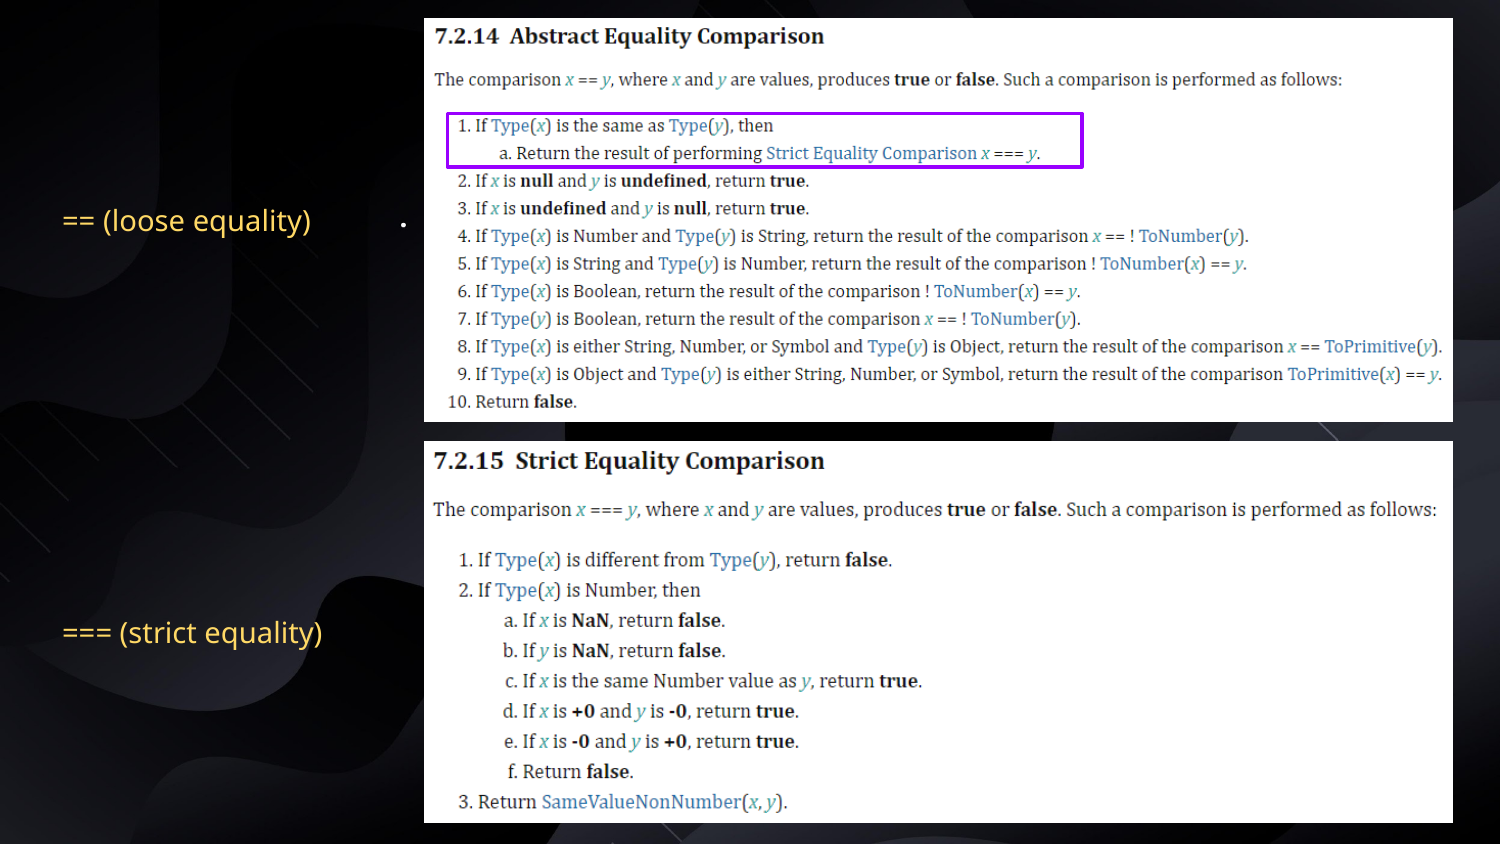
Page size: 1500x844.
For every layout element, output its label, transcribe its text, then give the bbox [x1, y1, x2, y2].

text_box === (strict equality) [47, 605, 389, 659]
text_box == (loose equality) [47, 193, 389, 247]
picture [0, 0, 1500, 844]
